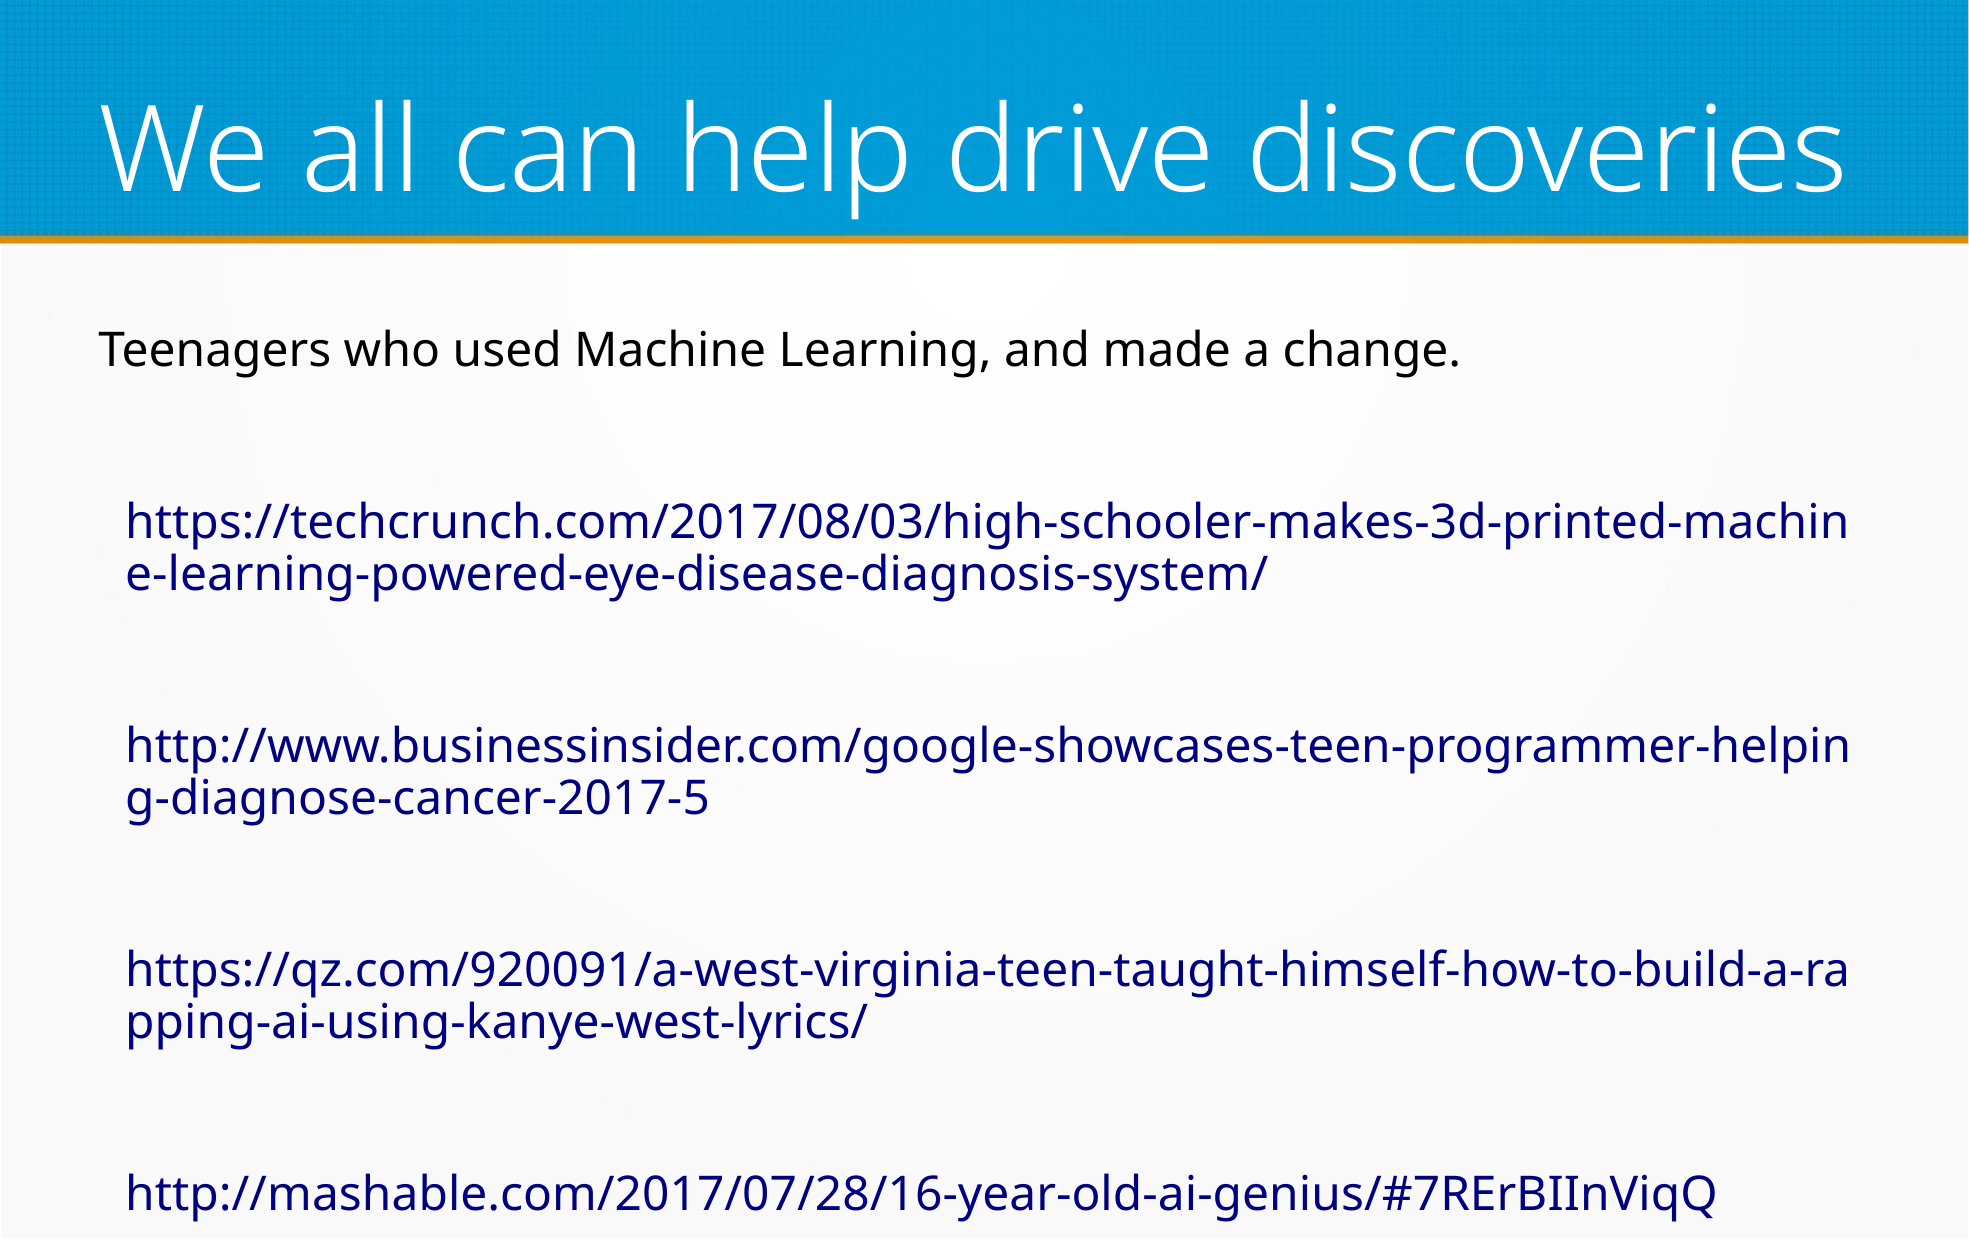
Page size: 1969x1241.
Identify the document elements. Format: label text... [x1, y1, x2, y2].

title We all can help drive discoveries [98, 19, 1870, 227]
list Teenagers who used Machine Learning, and made a change. https://techcrunch.com/2017/08/03/high-schooler-makes-3d-printed-machine-learning-powered-eye-disease-diagnosis-system/ http://www.businessinsider.com/google-showcases-teen-programmer-helping-diagnose-cancer-2017-5 https://qz.com/920091/a-west-virginia-teen-taught-himself-how-to-build-a-rapping-ai-using-kanye-west-lyrics/ http://mashable.com/2017/07/28/16-year-old-ai-genius/#7RErBIInViqQ [98, 315, 1861, 1081]
picture [0, 233, 1969, 1241]
